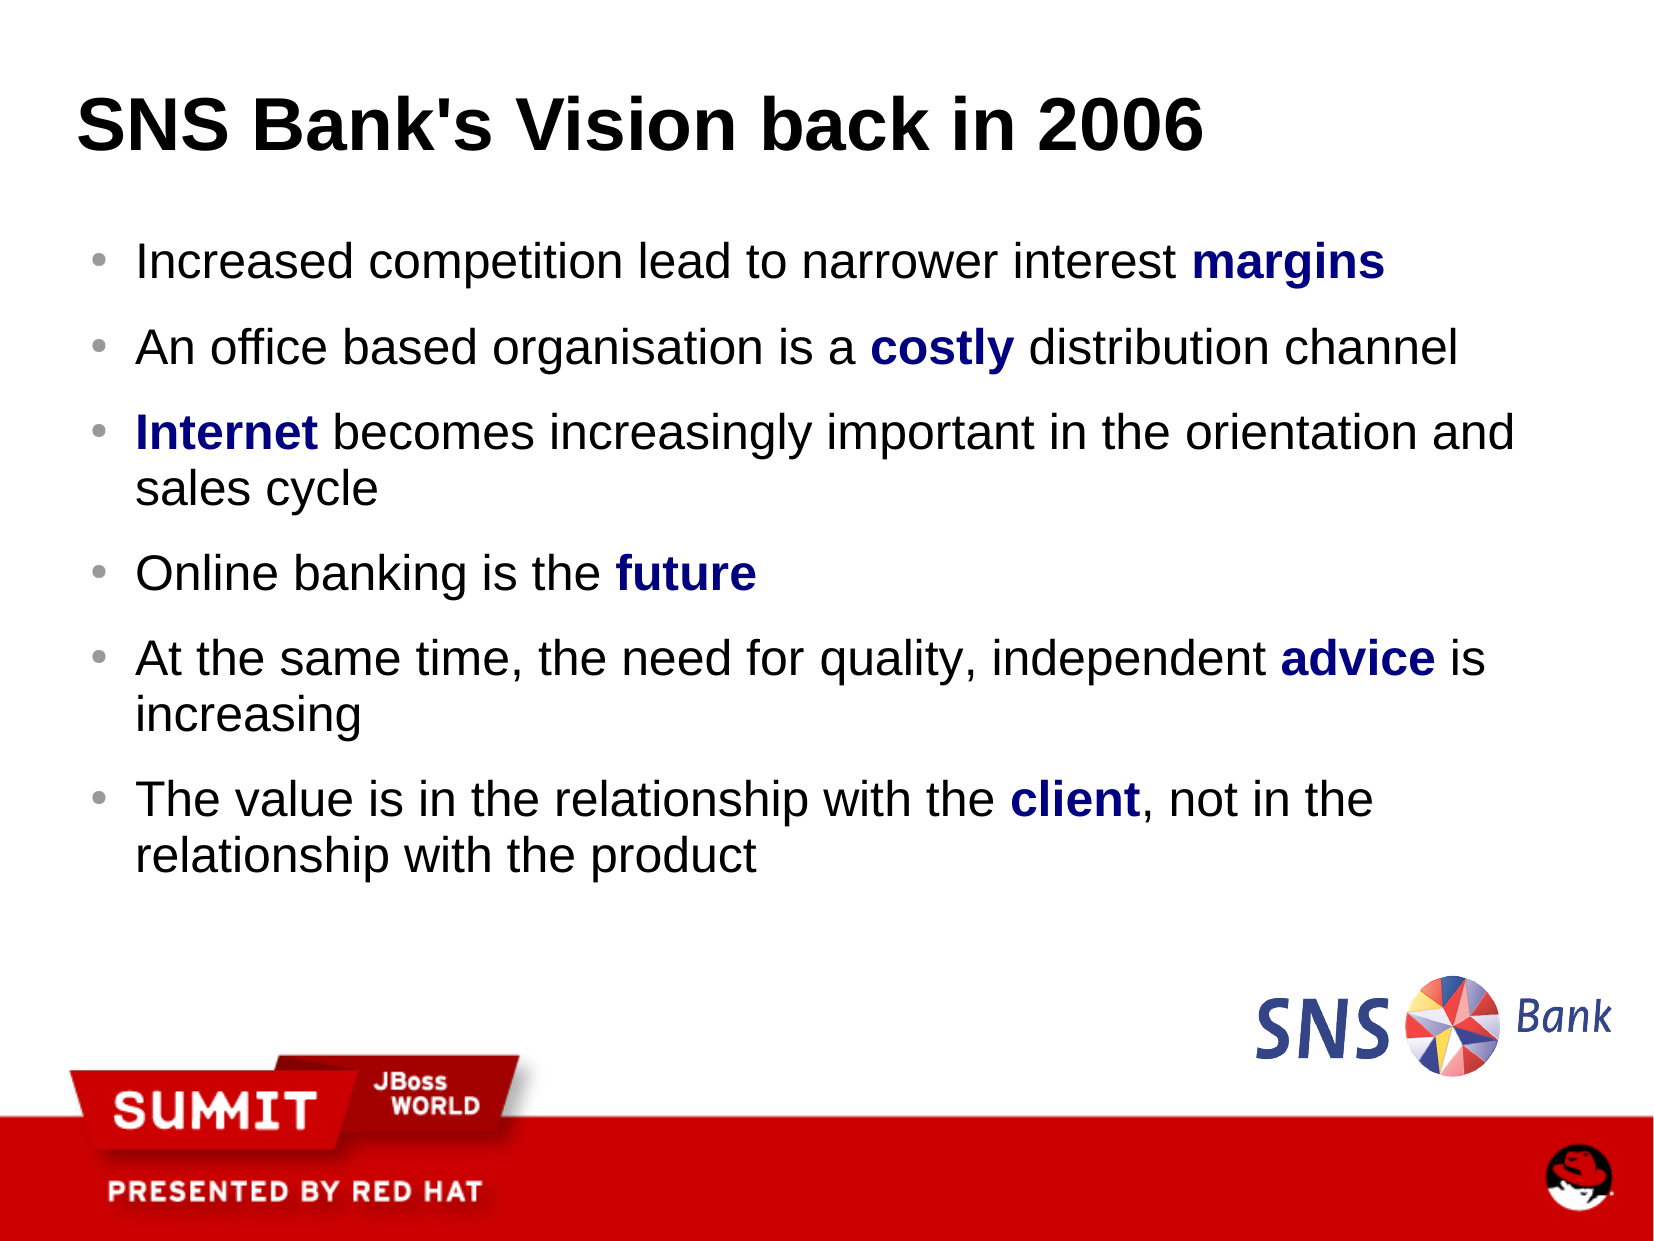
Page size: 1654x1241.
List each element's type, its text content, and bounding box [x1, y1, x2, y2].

title SNS Bank's Vision back in 2006 [76, 45, 1565, 204]
list Increased competition lead to narrower interest margins An office based organisation is a costly distribution channel Internet becomes increasingly important in the orientation and sales cycle Online banking is the future At the same time, the need for quality, independent advice is increasing The value is in the relationship with the client, not in the relationship with the product [75, 233, 1576, 970]
picture [0, 968, 1654, 1241]
